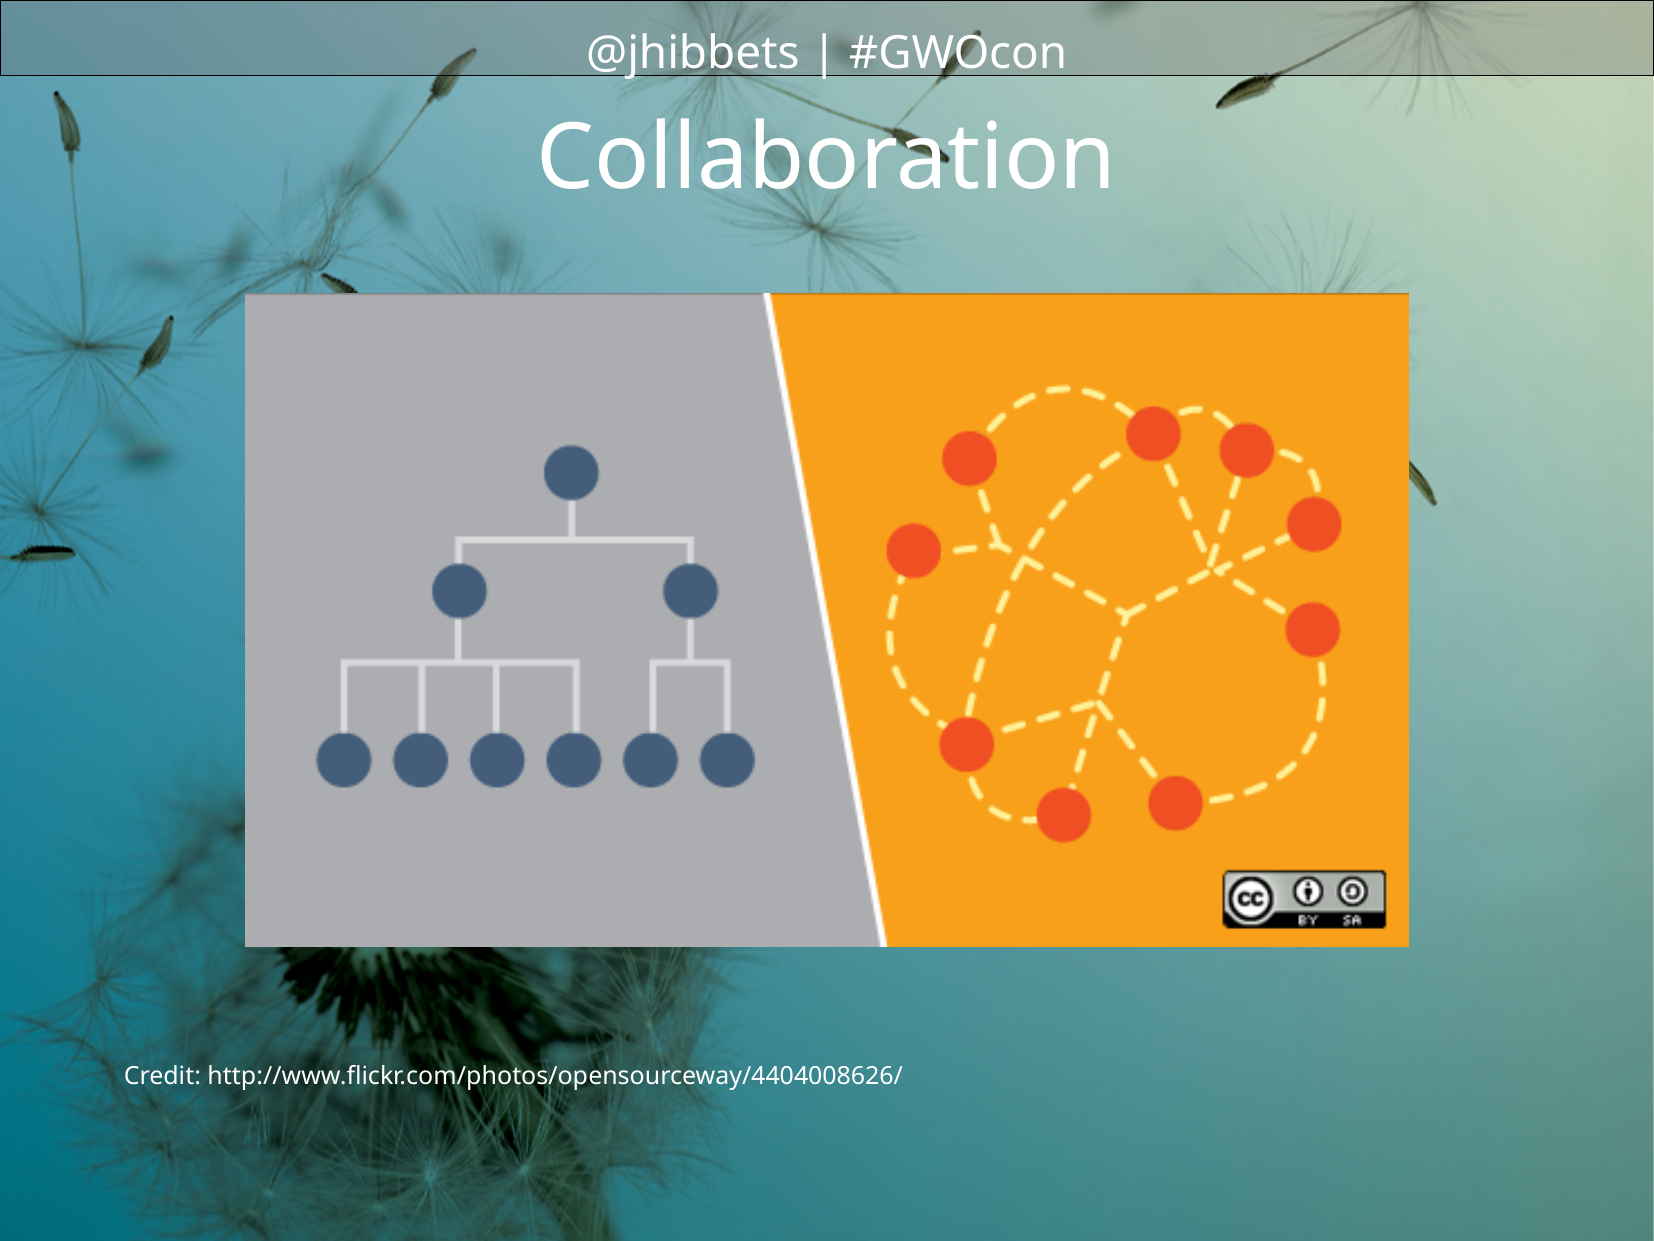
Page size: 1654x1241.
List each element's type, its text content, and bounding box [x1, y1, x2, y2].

title Collaboration [82, 49, 1571, 257]
picture [0, 76, 1654, 1241]
text_box Credit: http://www.flickr.com/photos/opensourceway/4404008626/ [109, 1050, 936, 1094]
